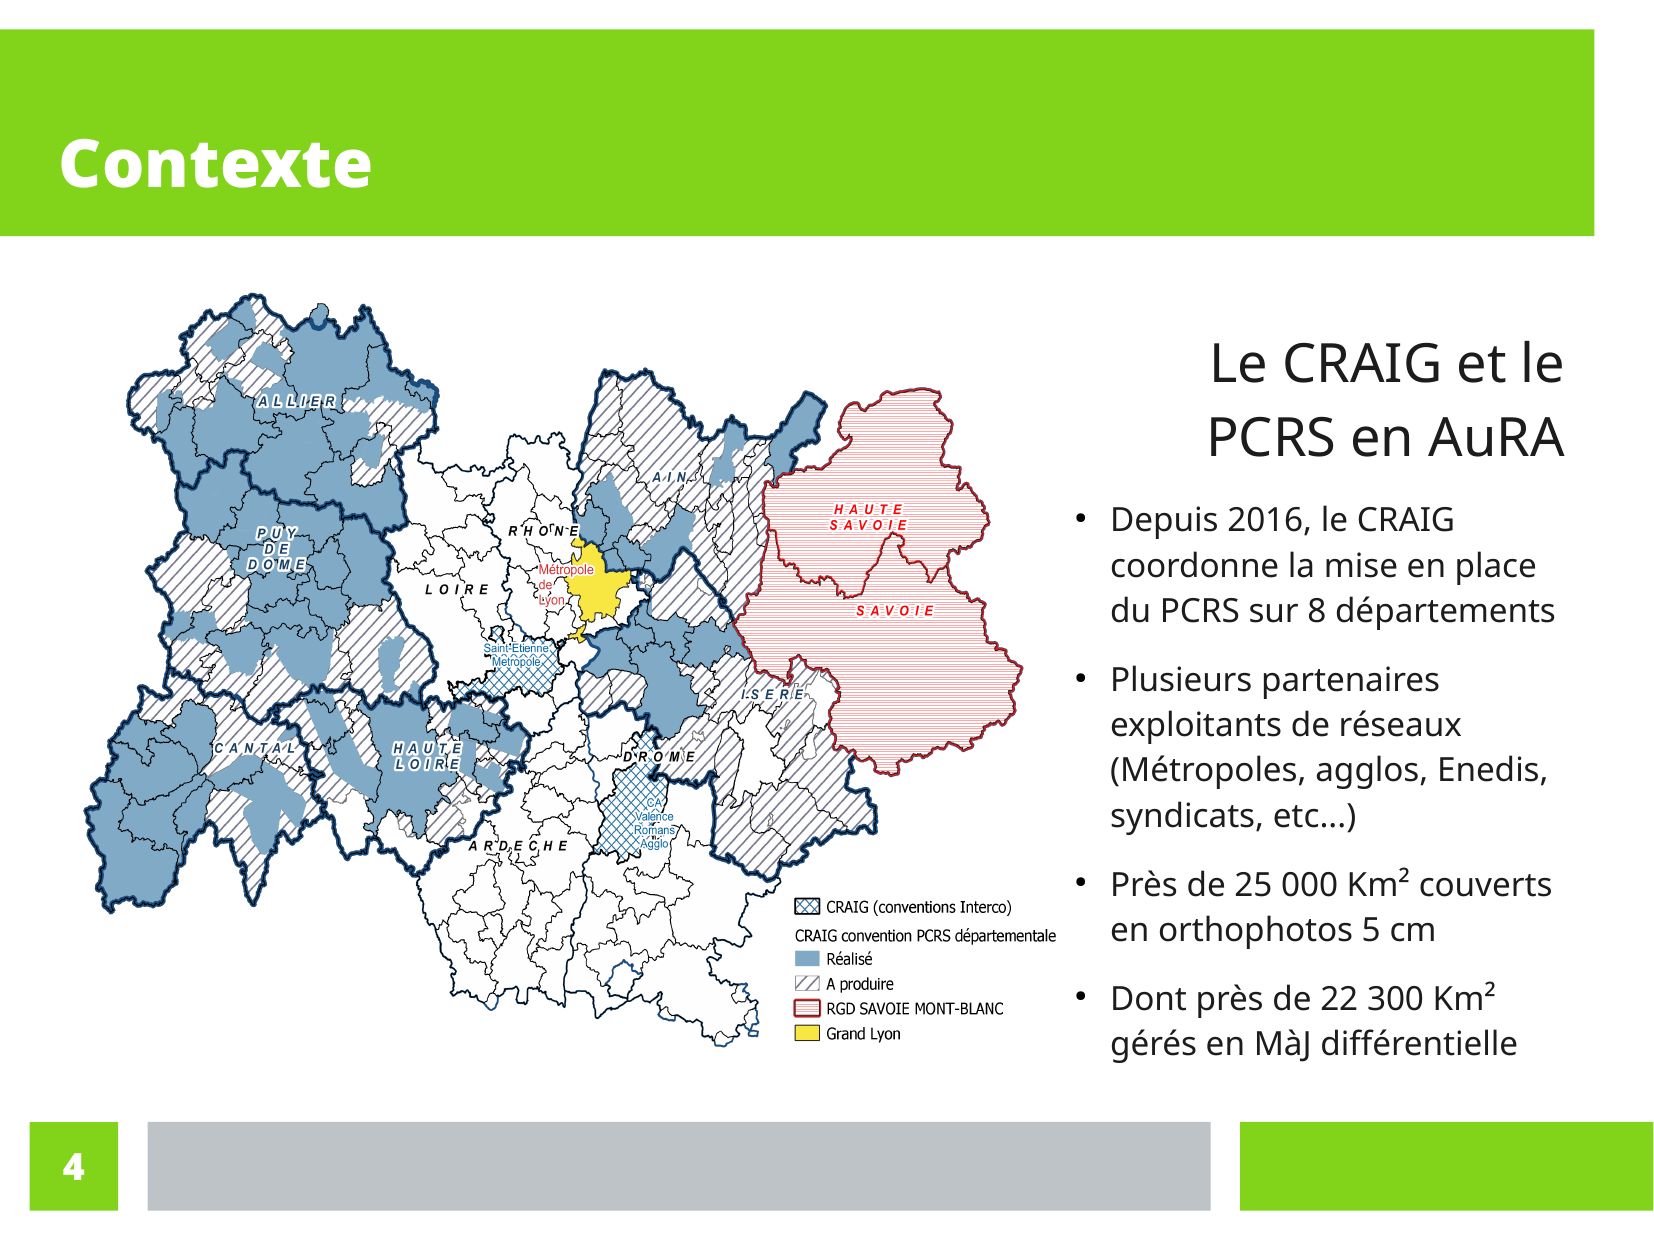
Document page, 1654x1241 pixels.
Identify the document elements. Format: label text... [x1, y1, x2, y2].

picture [24, 262, 1063, 1063]
title Contexte [59, 59, 1595, 207]
list Le CRAIG et le PCRS en AuRA Depuis 2016, le CRAIG coordonne la mise en place du PCRS sur 8 départements Plusieurs partenaires exploitants de réseaux (Métropoles, agglos, Enedis, syndicats, etc...) Près de 25 000 Km² couverts en orthophotos 5 cm Dont près de 22 300 Km² gérés en MàJ différentielle [1074, 324, 1566, 1075]
